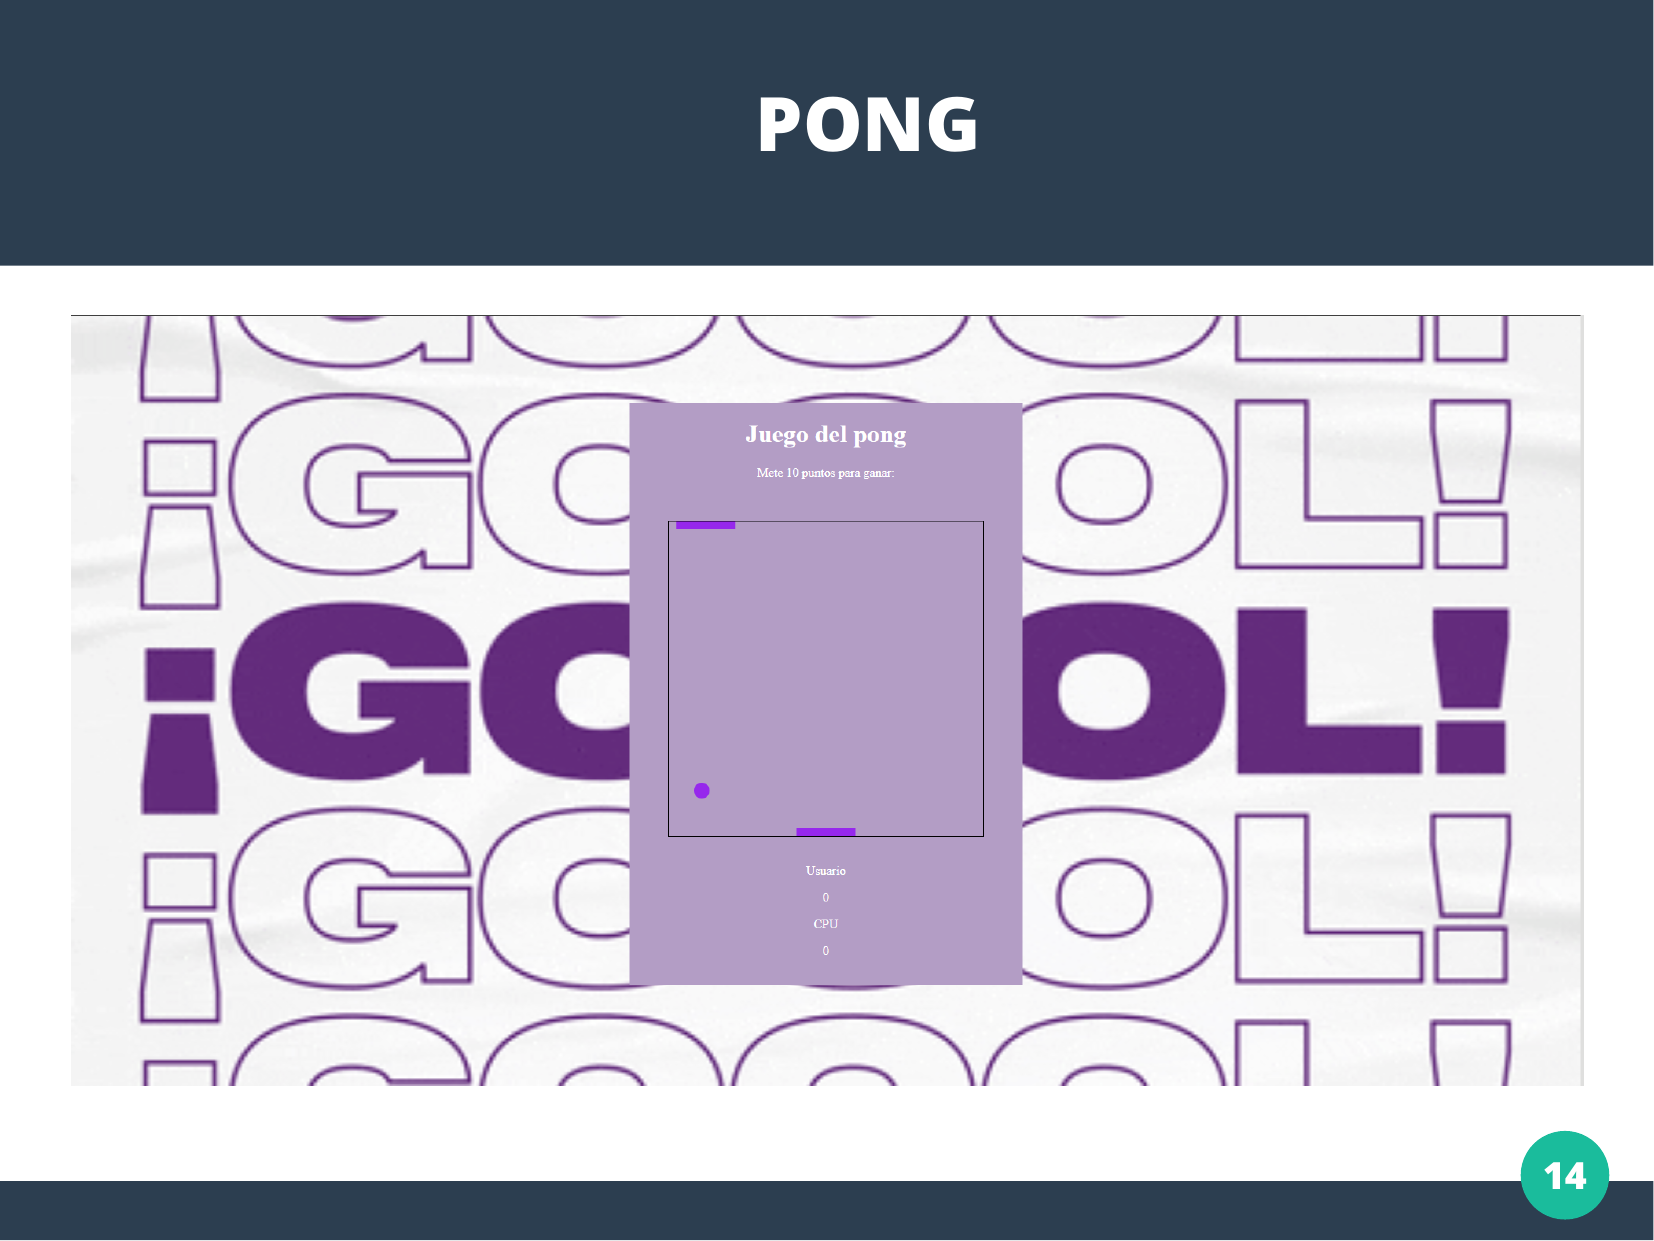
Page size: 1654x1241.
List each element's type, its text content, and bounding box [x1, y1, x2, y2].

picture [71, 315, 1584, 1086]
title PONG [755, 43, 1654, 201]
